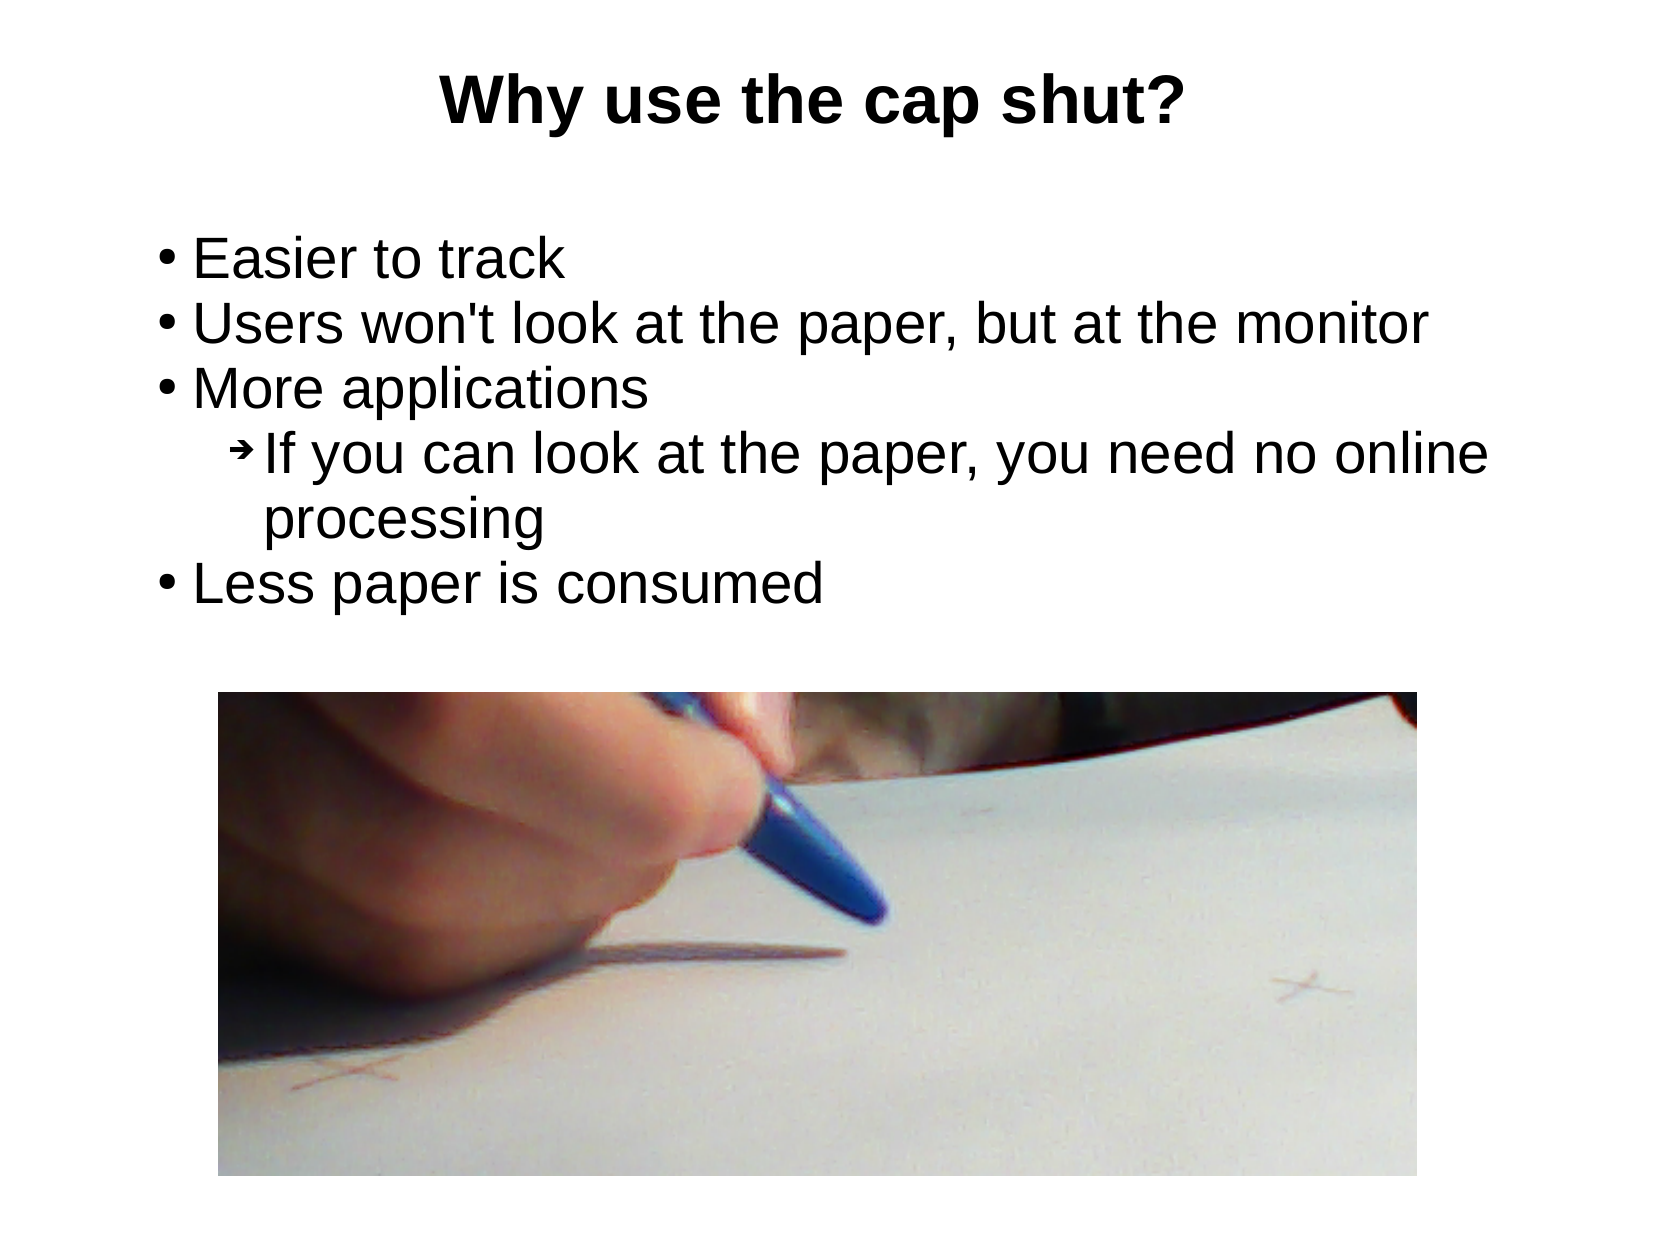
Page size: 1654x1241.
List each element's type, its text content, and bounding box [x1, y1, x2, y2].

picture [218, 692, 1417, 1176]
text_box Easier to track Users won't look at the paper, but at the monitor More applications If you can look at the paper, you need no online processing Less paper is consumed [142, 218, 1589, 625]
text_box Why use the cap shut? [425, 53, 1482, 146]
